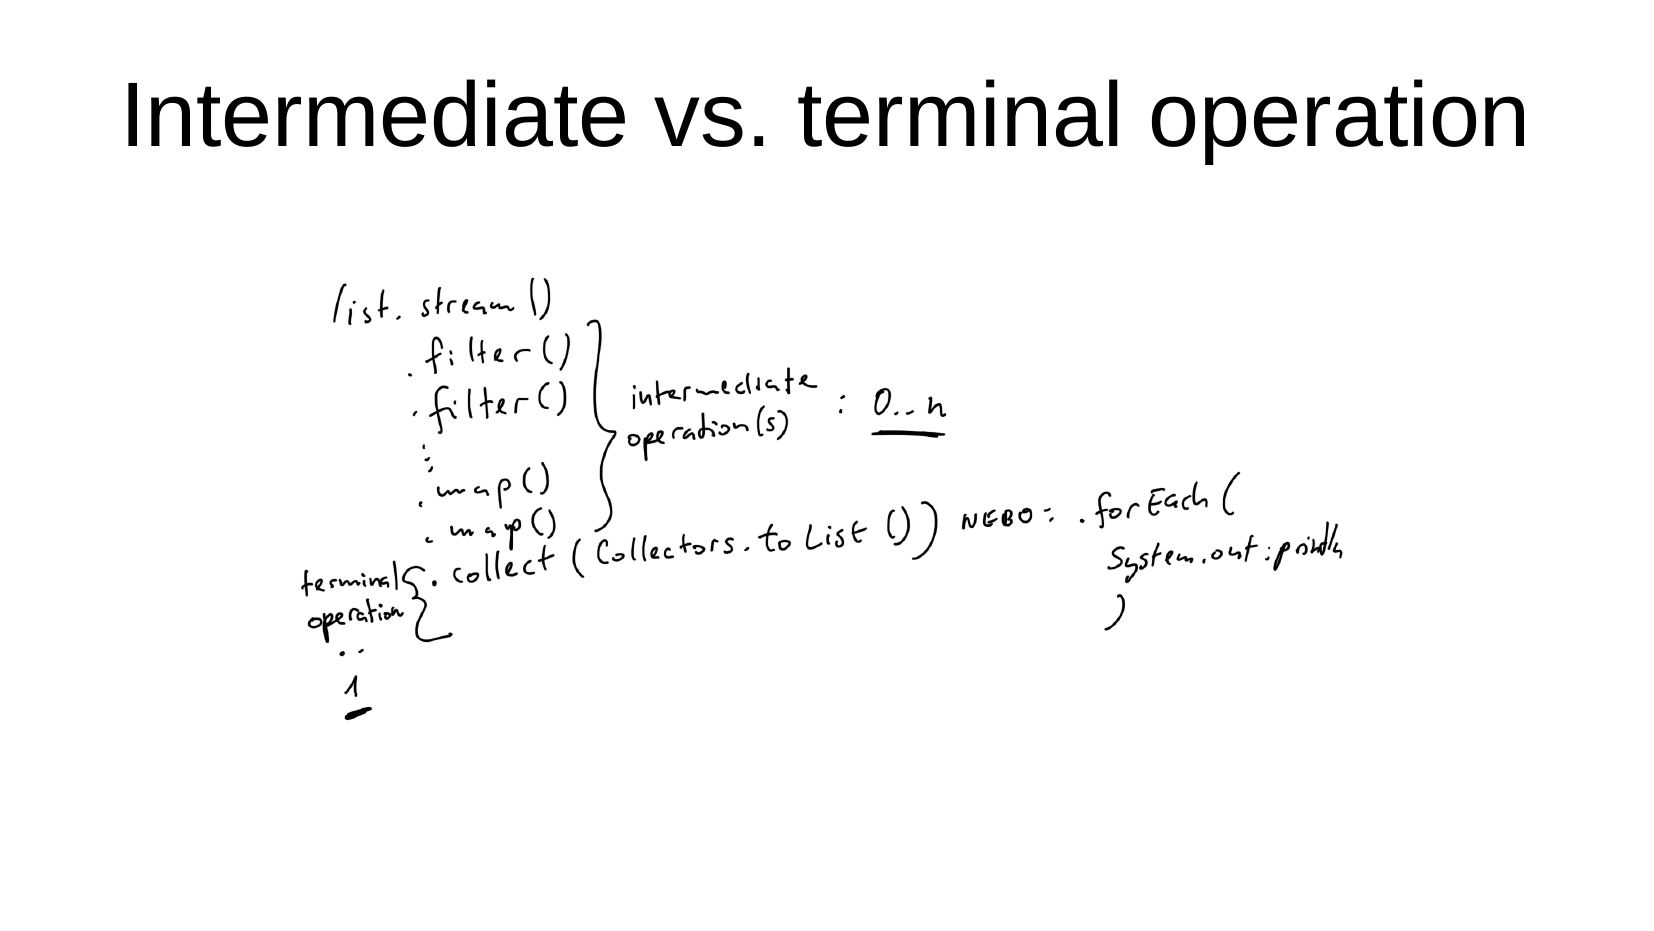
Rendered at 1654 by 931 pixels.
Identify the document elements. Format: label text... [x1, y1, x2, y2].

title Intermediate vs. terminal operation [82, 37, 1571, 193]
picture [225, 210, 1351, 886]
